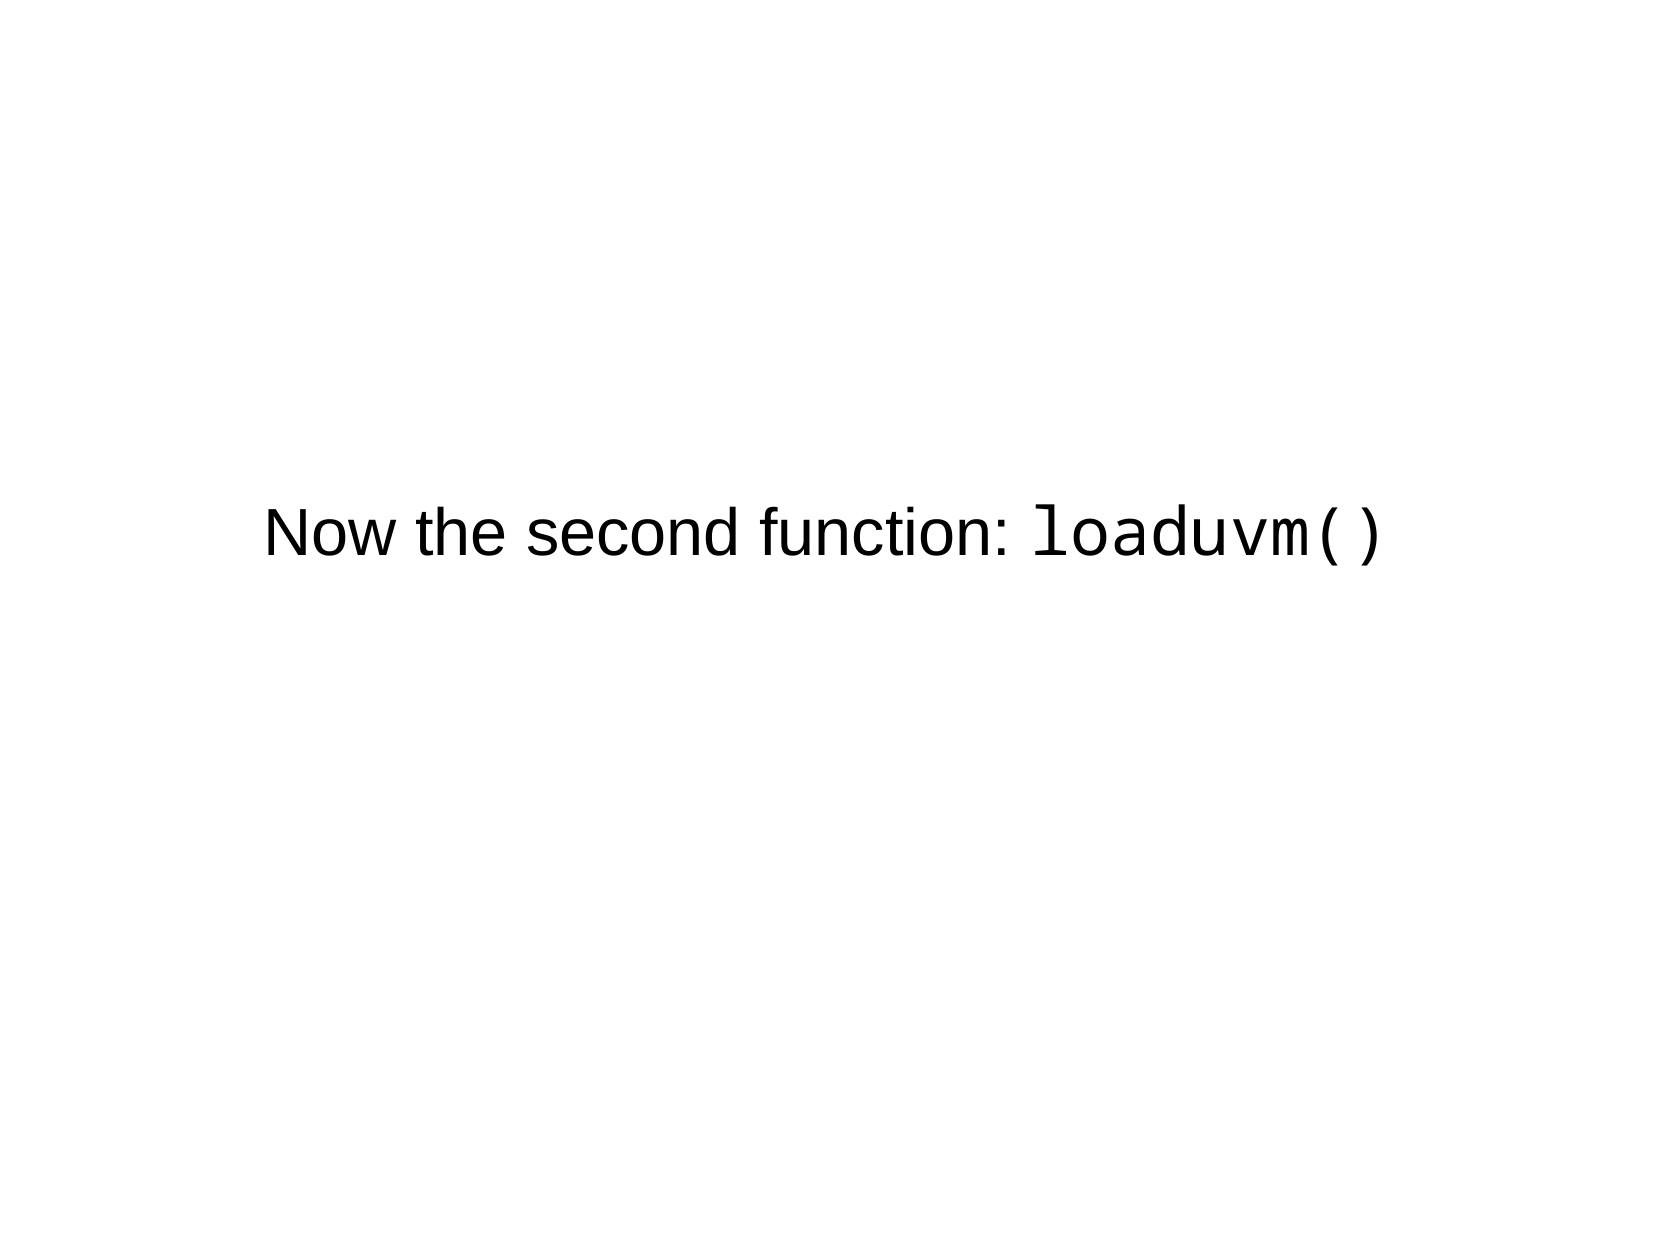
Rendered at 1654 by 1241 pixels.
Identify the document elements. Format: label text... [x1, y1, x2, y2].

subtitle Now the second function: loaduvm() [82, 49, 1571, 1010]
